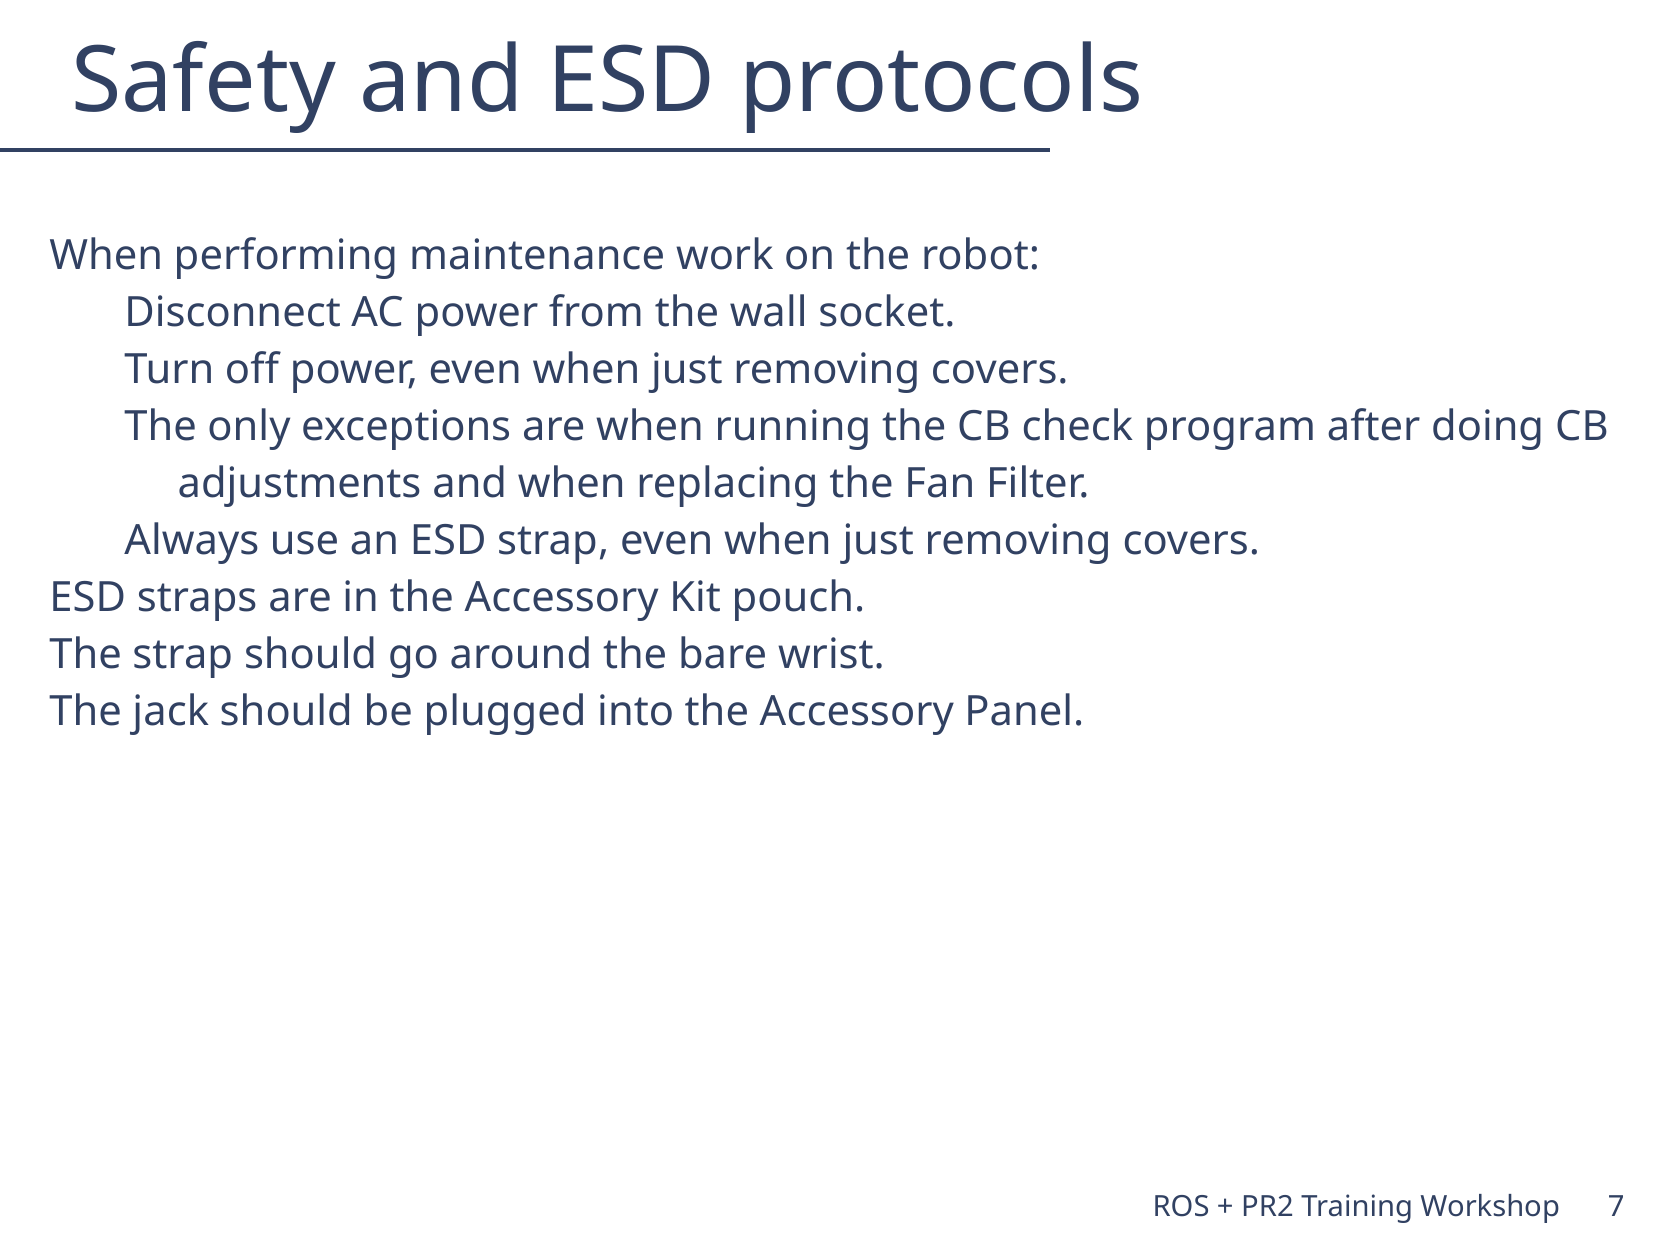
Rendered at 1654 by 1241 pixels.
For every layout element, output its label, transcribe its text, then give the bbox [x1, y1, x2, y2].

list When performing maintenance work on the robot: Disconnect AC power from the wall socket. Turn off power, even when just removing covers. The only exceptions are when running the CB check program after doing CB adjustments and when replacing the Fan Filter. Always use an ESD strap, even when just removing covers. ESD straps are in the Accessory Kit pouch. The strap should go around the bare wrist. The jack should be plugged into the Accessory Panel. [49, 225, 1613, 1201]
title Safety and ESD protocols [71, 10, 1560, 141]
